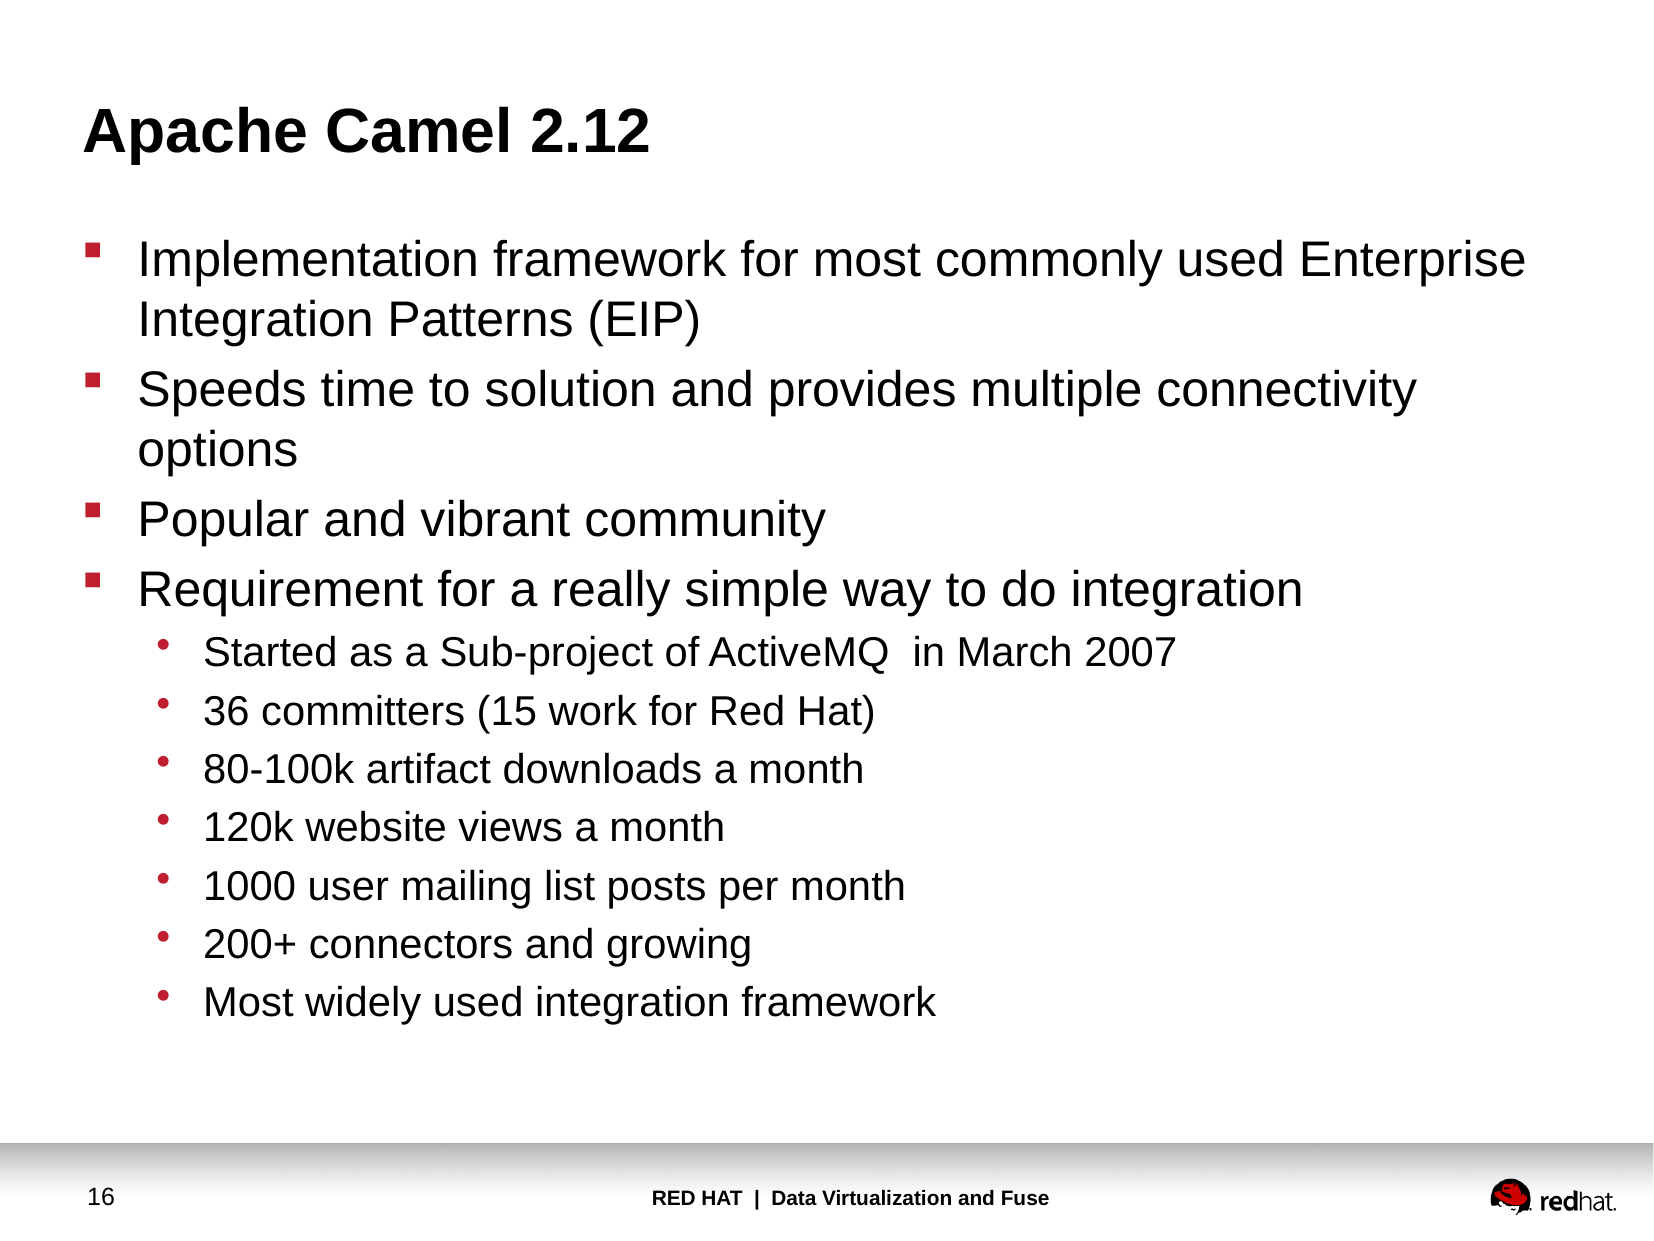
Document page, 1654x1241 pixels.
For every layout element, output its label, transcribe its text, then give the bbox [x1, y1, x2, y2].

text_box Implementation framework for most commonly used Enterprise Integration Patterns (EIP) Speeds time to solution and provides multiple connectivity options Popular and vibrant community Requirement for a really simple way to do integration Started as a Sub-project of ActiveMQ in March 2007 36 committers (15 work for Red Hat) 80-100k artifact downloads a month 120k website views a month 1000 user mailing list posts per month 200+ connectors and growing Most widely used integration framework [66, 219, 1576, 1126]
picture [0, 1143, 1654, 1241]
title Apache Camel 2.12 [82, 37, 1571, 219]
